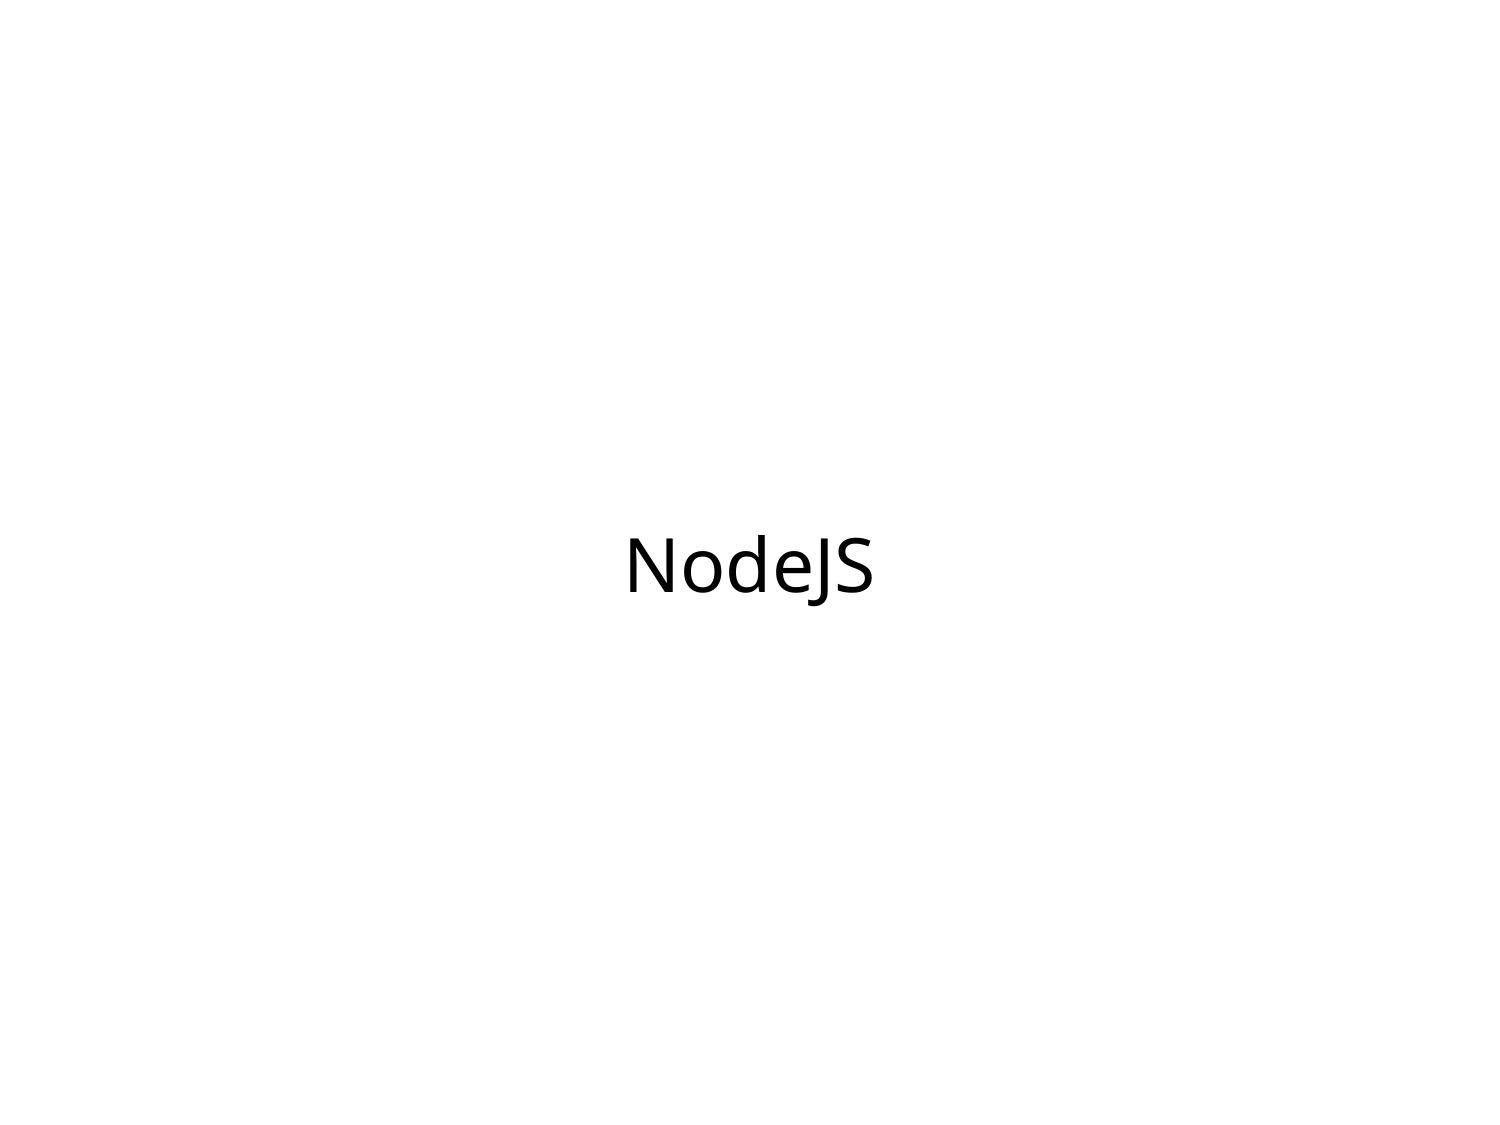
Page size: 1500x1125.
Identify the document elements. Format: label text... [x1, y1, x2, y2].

title NodeJS [51, 470, 1449, 655]
